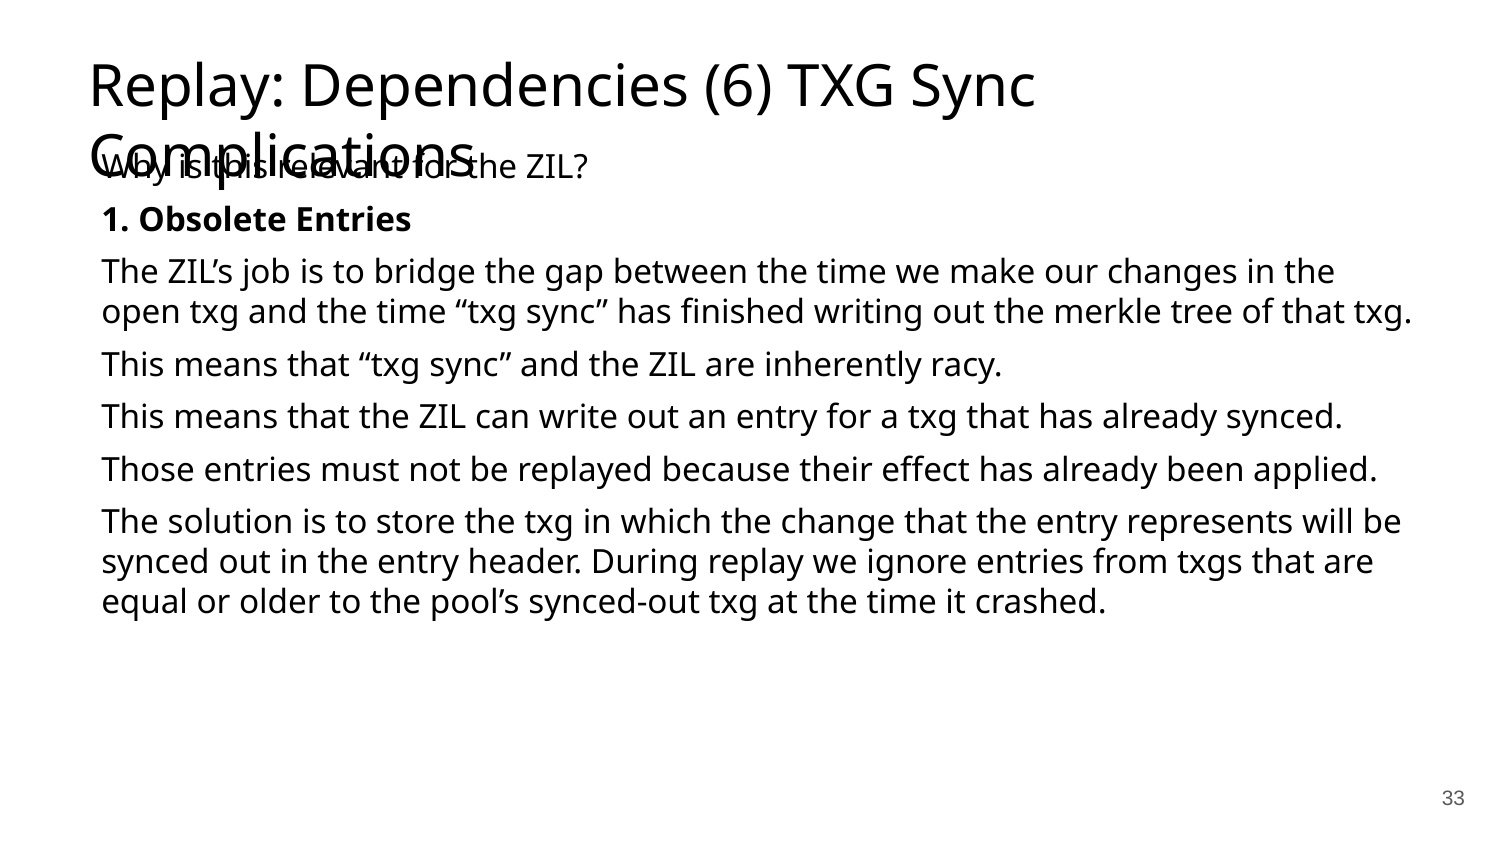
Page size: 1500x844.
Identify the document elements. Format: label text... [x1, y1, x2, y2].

text_box Why is this relevant for the ZIL? 1. Obsolete Entries The ZIL’s job is to bridge the gap between the time we make our changes in the open txg and the time “txg sync” has finished writing out the merkle tree of that txg. This means that “txg sync” and the ZIL are inherently racy. This means that the ZIL can write out an entry for a txg that has already synced. Those entries must not be replayed because their effect has already been applied. The solution is to store the txg in which the change that the entry represents will be synced out in the entry header. During replay we ignore entries from txgs that are equal or older to the pool’s synced-out txg at the time it crashed. [86, 130, 1441, 685]
slide_number <number> [1389, 764, 1480, 830]
title Replay: Dependencies (6) TXG Sync Complications [73, 33, 1421, 165]
